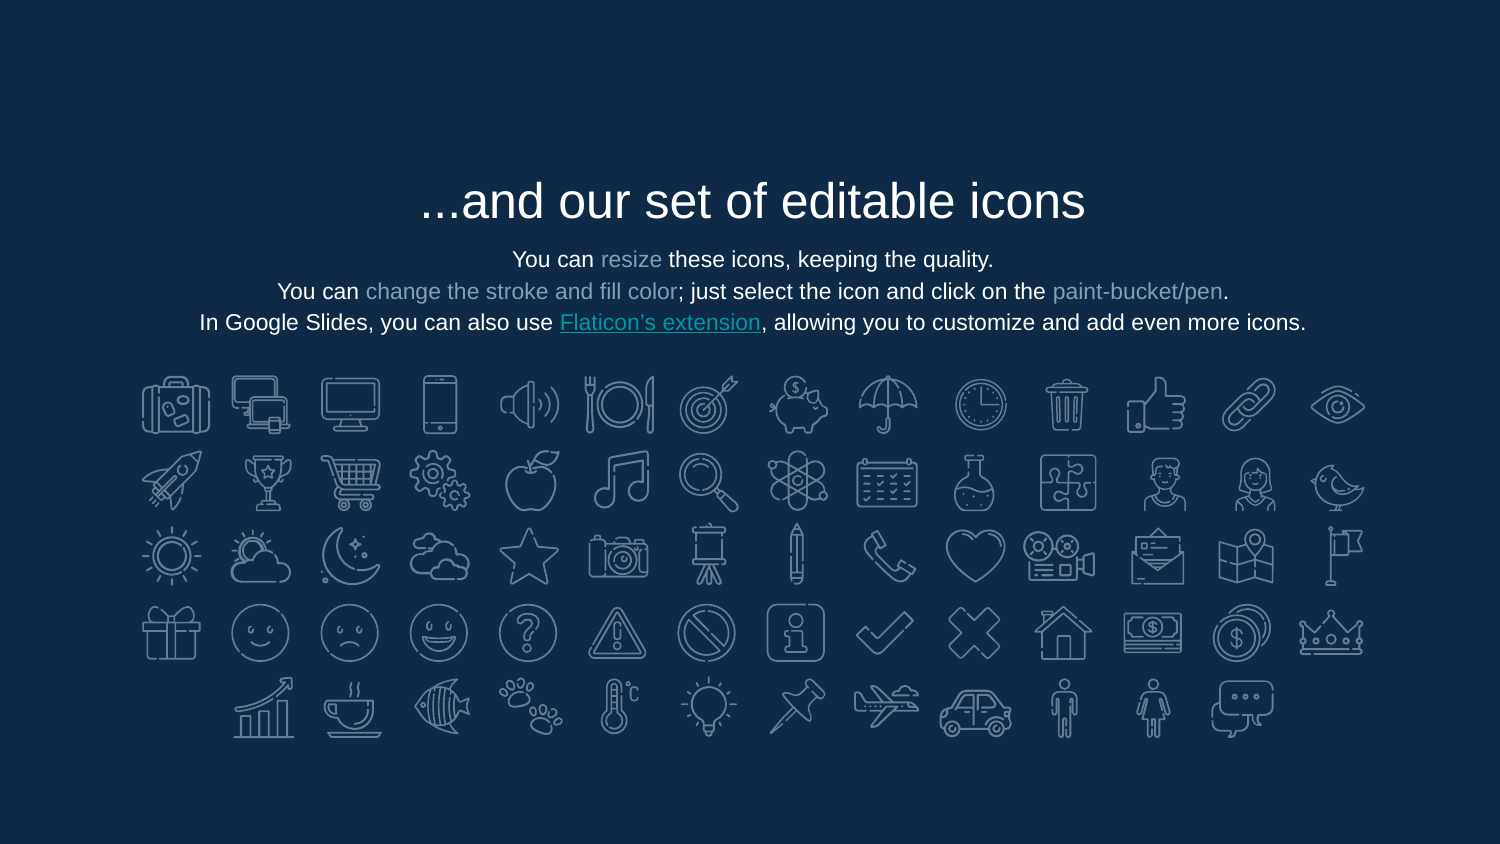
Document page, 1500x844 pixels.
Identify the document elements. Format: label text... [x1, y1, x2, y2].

text_box [858, 375, 918, 435]
text_box [1298, 609, 1364, 656]
text_box [361, 552, 368, 559]
text_box [584, 375, 596, 434]
text_box [505, 450, 560, 512]
text_box [190, 540, 198, 546]
text_box [349, 538, 362, 551]
text_box [588, 534, 649, 578]
text_box [766, 603, 825, 662]
text_box [152, 536, 192, 576]
text_box [1127, 376, 1187, 433]
text_box [145, 566, 153, 572]
text_box [1231, 693, 1238, 700]
text_box [596, 381, 644, 429]
text_box [234, 676, 293, 713]
text_box [939, 689, 1012, 738]
text_box [1342, 637, 1350, 645]
text_box [1325, 633, 1337, 645]
text_box [790, 522, 804, 585]
text_box [336, 625, 344, 634]
title ...and our set of editable icons [175, 153, 1332, 233]
text_box [600, 678, 628, 735]
text_box [141, 450, 203, 511]
text_box [1253, 693, 1260, 700]
text_box [142, 375, 211, 435]
text_box [349, 681, 353, 698]
text_box [266, 625, 274, 634]
text_box [544, 392, 551, 417]
text_box [1218, 528, 1274, 584]
text_box [1325, 526, 1363, 586]
text_box [955, 378, 1007, 431]
text_box [322, 577, 329, 584]
text_box [423, 375, 458, 435]
text_box [679, 452, 739, 513]
text_box [1064, 396, 1070, 423]
text_box [1123, 612, 1182, 654]
text_box [499, 527, 534, 570]
text_box [245, 455, 292, 512]
text_box [323, 699, 374, 730]
text_box [953, 454, 995, 512]
text_box [320, 455, 381, 512]
text_box [707, 610, 730, 648]
text_box [409, 450, 471, 511]
text_box [948, 606, 1001, 660]
text_box [588, 606, 647, 659]
list You can resize these icons, keeping the quality. You can change the stroke and fill color; just select the icon and click on the paint-bucket/pen. In Google Slides, you can also use Flaticon’s extension, allowing you to customize and add even more icons. [135, 264, 1371, 344]
text_box [863, 529, 917, 583]
text_box [677, 603, 736, 662]
text_box [1321, 385, 1353, 394]
text_box [1242, 693, 1249, 700]
text_box [1136, 678, 1171, 739]
text_box [1211, 693, 1274, 739]
text_box [250, 641, 271, 647]
text_box [856, 611, 914, 655]
text_box [1211, 680, 1274, 718]
text_box [770, 678, 826, 735]
text_box [692, 538, 727, 586]
text_box [1023, 531, 1095, 581]
text_box [356, 625, 363, 634]
text_box [1310, 464, 1365, 512]
text_box [1235, 457, 1276, 512]
text_box [425, 462, 444, 479]
text_box [1221, 377, 1276, 432]
text_box [182, 530, 188, 538]
text_box [1051, 691, 1078, 739]
text_box [1131, 527, 1185, 585]
text_box [498, 677, 535, 708]
text_box [625, 681, 639, 702]
text_box [230, 529, 292, 583]
text_box [679, 375, 739, 434]
text_box [1055, 396, 1061, 423]
text_box [1058, 678, 1071, 690]
text_box [1040, 454, 1097, 511]
text_box [1045, 378, 1089, 431]
text_box [233, 699, 295, 739]
text_box [500, 380, 535, 429]
text_box [409, 603, 468, 663]
text_box [538, 398, 543, 411]
text_box [891, 684, 919, 697]
text_box [356, 681, 360, 698]
text_box [156, 530, 162, 538]
text_box [326, 731, 383, 738]
text_box [691, 522, 727, 542]
text_box [509, 536, 559, 585]
text_box [593, 450, 649, 509]
text_box [1212, 603, 1272, 663]
text_box [1312, 637, 1320, 645]
text_box [854, 685, 920, 728]
text_box [550, 386, 560, 423]
text_box [945, 529, 1006, 583]
text_box [856, 457, 918, 508]
text_box [191, 566, 198, 572]
text_box [769, 375, 828, 434]
text_box [409, 532, 470, 581]
text_box [427, 467, 439, 480]
text_box [182, 574, 188, 582]
text_box [683, 618, 721, 656]
text_box [529, 703, 563, 736]
text_box [320, 603, 379, 663]
text_box [247, 625, 254, 634]
text_box [498, 603, 558, 663]
text_box [321, 377, 381, 432]
text_box [322, 526, 381, 586]
text_box [645, 375, 654, 434]
text_box [1310, 390, 1366, 424]
text_box [1034, 605, 1093, 660]
text_box [414, 678, 470, 735]
text_box [1140, 542, 1148, 550]
text_box [339, 641, 360, 647]
text_box [231, 603, 290, 663]
text_box [231, 375, 291, 435]
text_box [1144, 457, 1186, 512]
text_box [1072, 396, 1078, 423]
text_box [1135, 422, 1142, 429]
text_box [767, 450, 829, 511]
text_box [792, 381, 799, 394]
text_box [142, 605, 201, 660]
text_box [686, 686, 727, 737]
text_box [422, 469, 440, 485]
text_box [613, 459, 650, 502]
text_box [156, 575, 162, 583]
text_box [145, 540, 153, 546]
text_box [692, 610, 710, 632]
